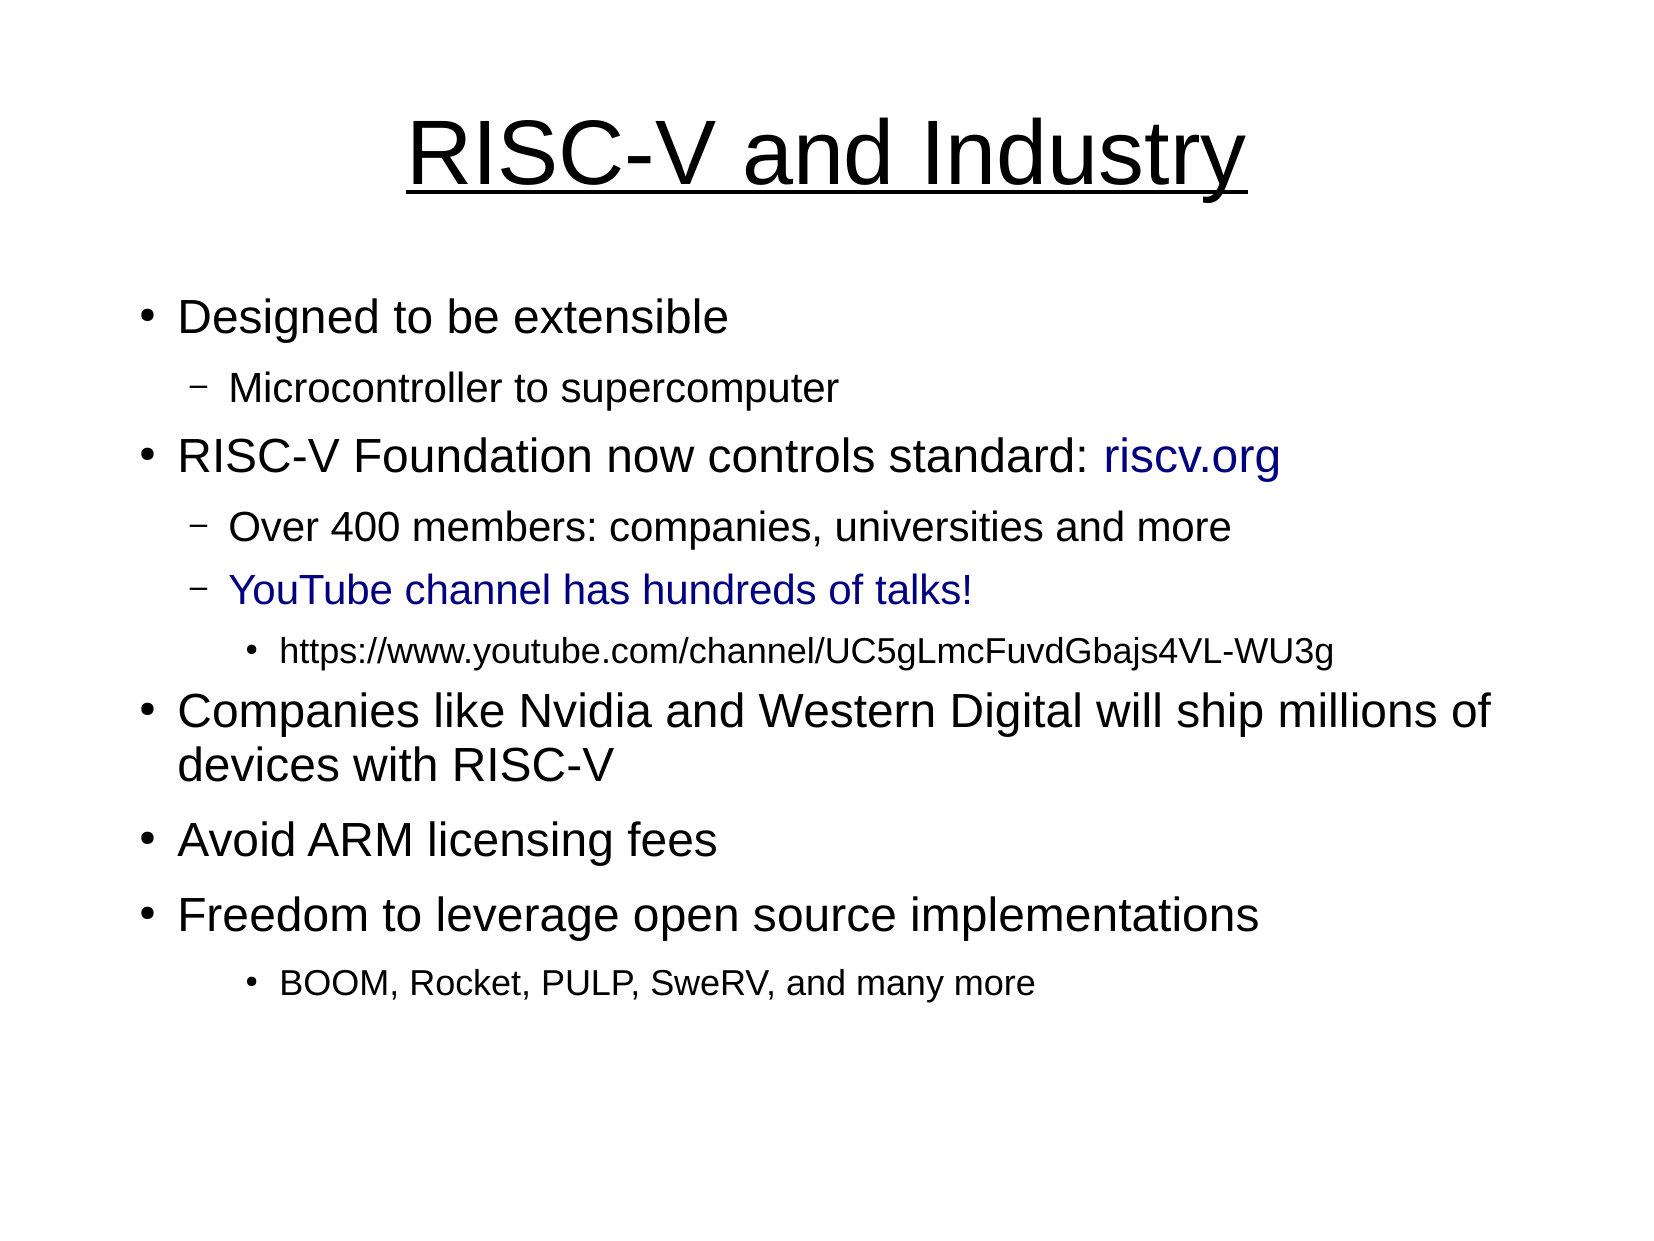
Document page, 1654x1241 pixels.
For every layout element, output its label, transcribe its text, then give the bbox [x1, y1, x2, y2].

title RISC-V and Industry [82, 49, 1571, 257]
list Designed to be extensible Microcontroller to supercomputer RISC-V Foundation now controls standard: riscv.org Over 400 members: companies, universities and more YouTube channel has hundreds of talks! https://www.youtube.com/channel/UC5gLmcFuvdGbajs4VL-WU3g Companies like Nvidia and Western Digital will ship millions of devices with RISC-V Avoid ARM licensing fees Freedom to leverage open source implementations BOOM, Rocket, PULP, SweRV, and many more [90, 290, 1531, 1010]
